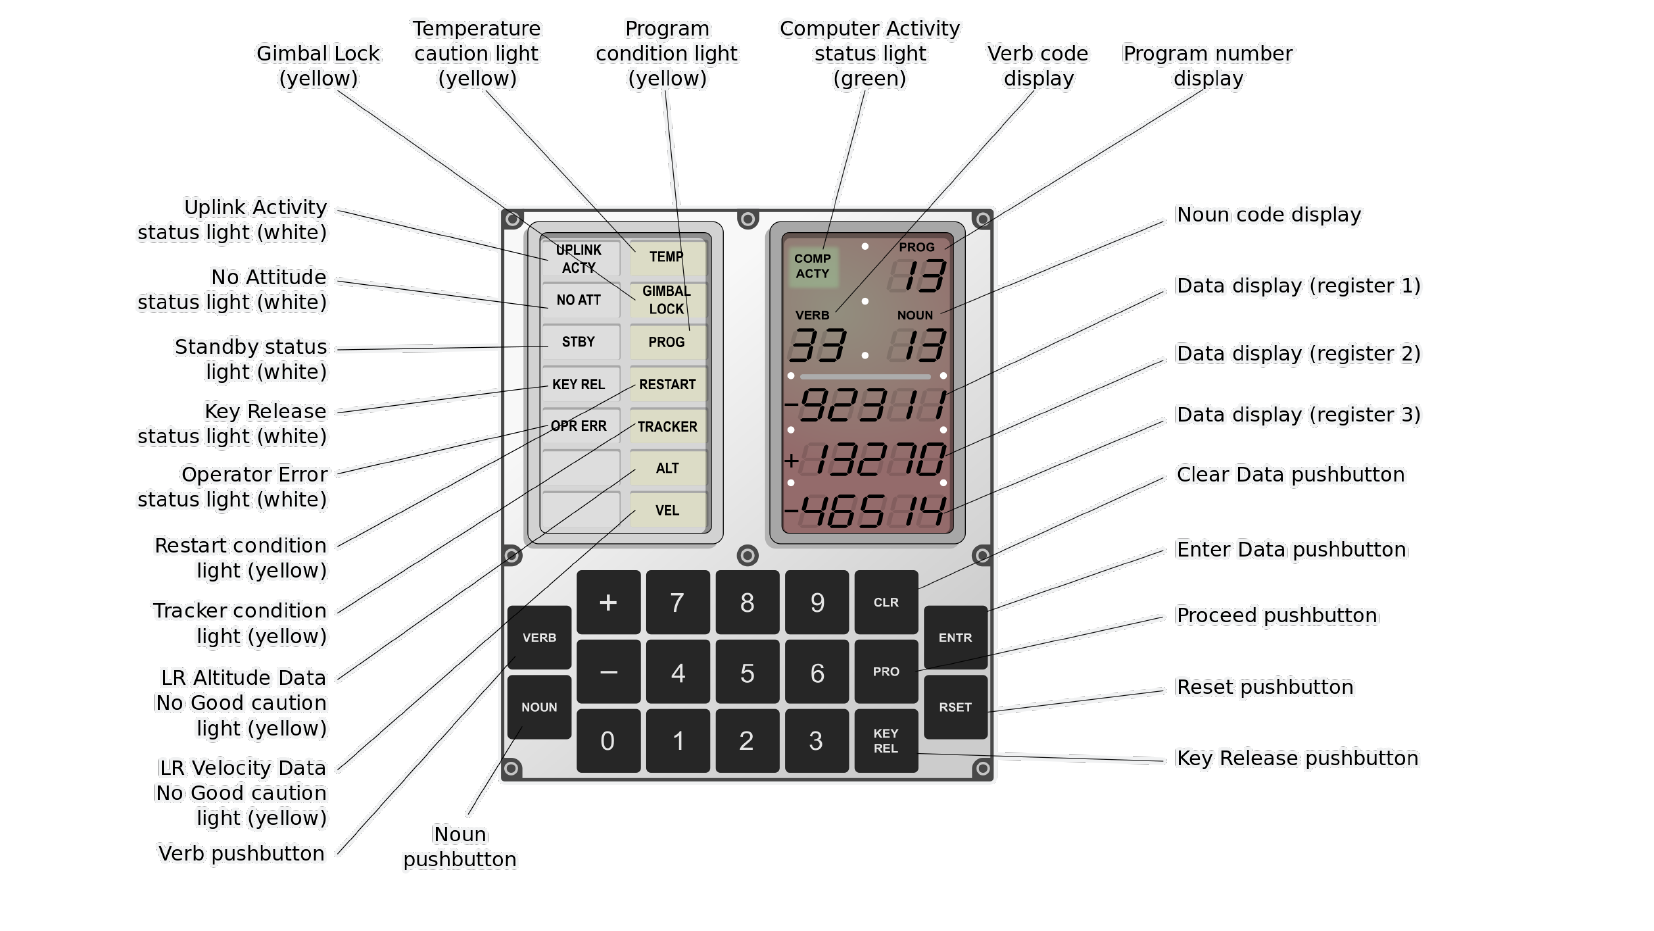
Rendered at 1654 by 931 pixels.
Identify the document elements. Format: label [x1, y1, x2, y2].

picture [118, 0, 1433, 916]
